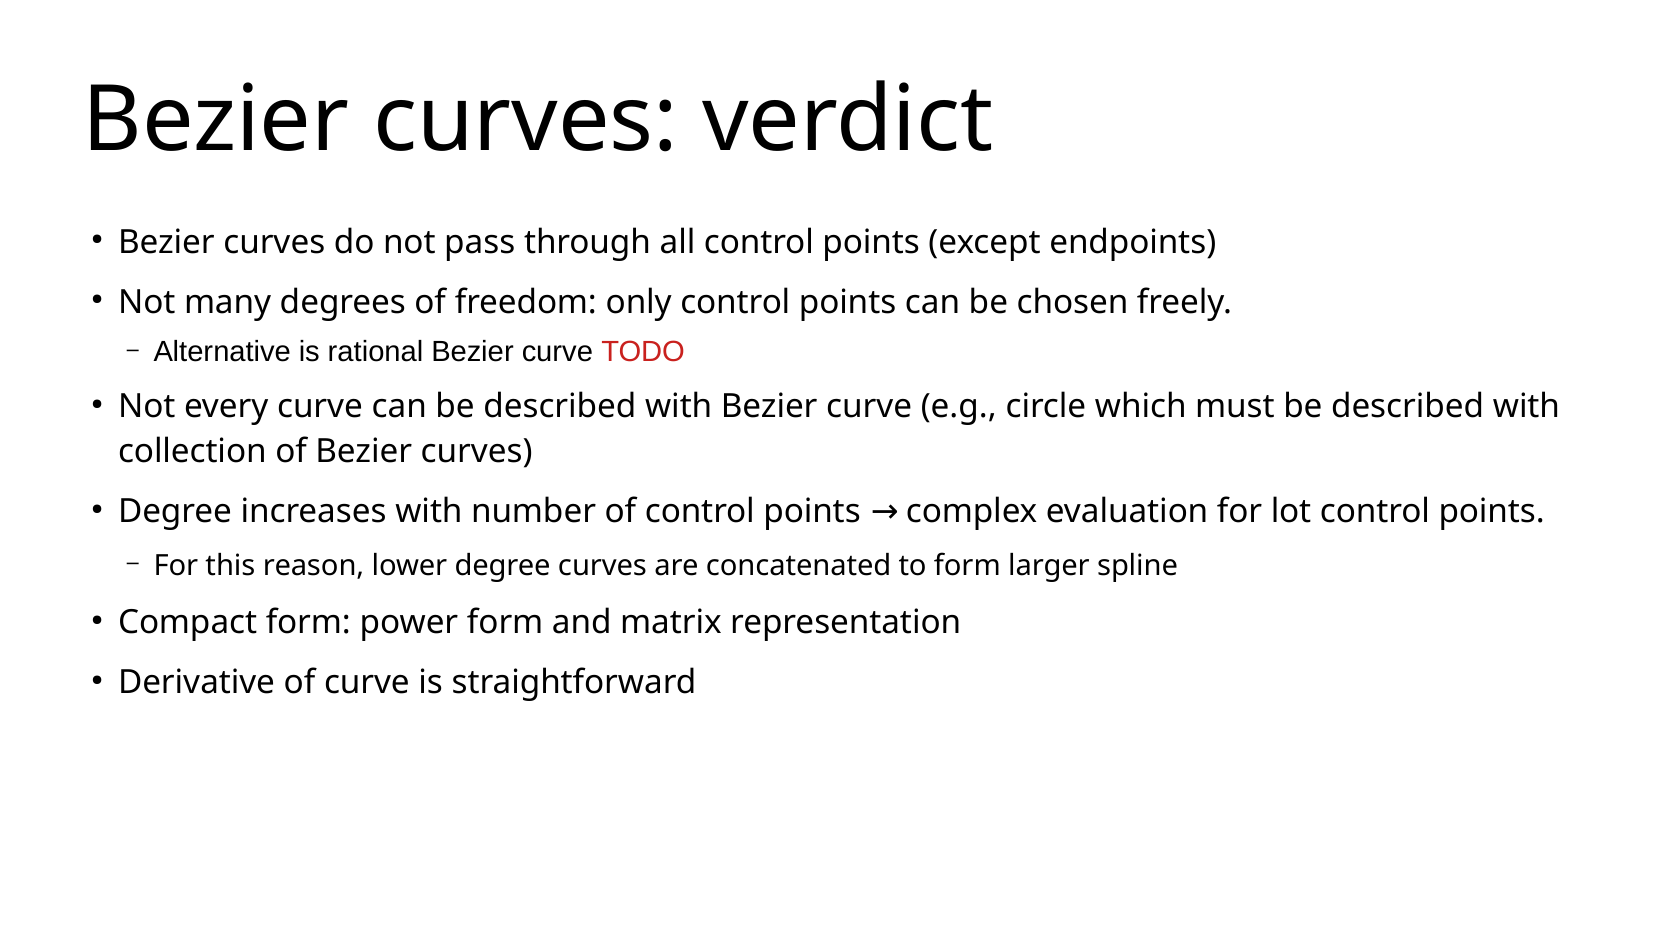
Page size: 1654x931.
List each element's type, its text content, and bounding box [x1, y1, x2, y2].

list Bezier curves do not pass through all control points (except endpoints) Not many degrees of freedom: only control points can be chosen freely. Alternative is rational Bezier curve TODO Not every curve can be described with Bezier curve (e.g., circle which must be described with collection of Bezier curves) Degree increases with number of control points → complex evaluation for lot control points. For this reason, lower degree curves are concatenated to form larger spline Compact form: power form and matrix representation Derivative of curve is straightforward [82, 217, 1571, 758]
title Bezier curves: verdict [82, 37, 1571, 193]
